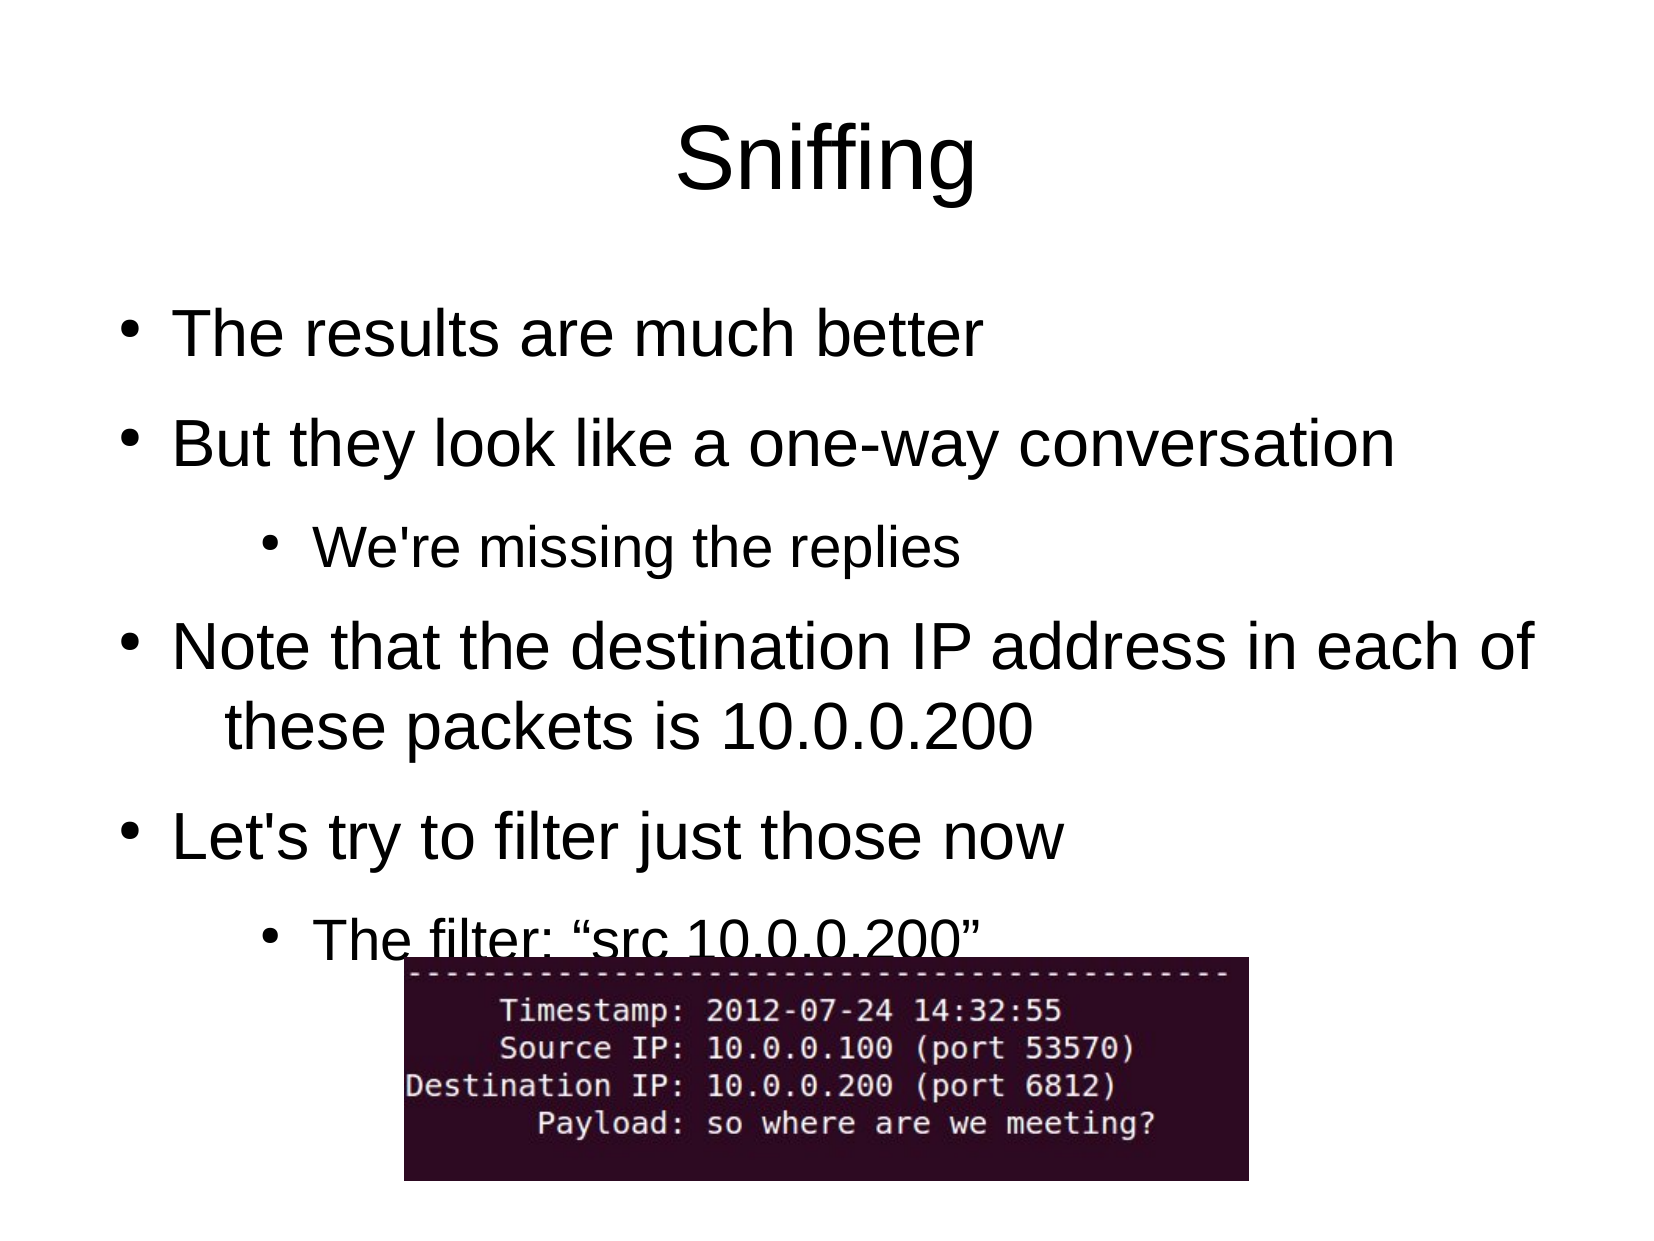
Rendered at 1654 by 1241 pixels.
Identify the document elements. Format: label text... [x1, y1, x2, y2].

title Sniffing [82, 49, 1571, 257]
picture [404, 957, 1249, 1181]
list The results are much better But they look like a one-way conversation We're missing the replies Note that the destination IP address in each of these packets is 10.0.0.200 Let's try to filter just those now The filter: “src 10.0.0.200” [82, 290, 1571, 1109]
